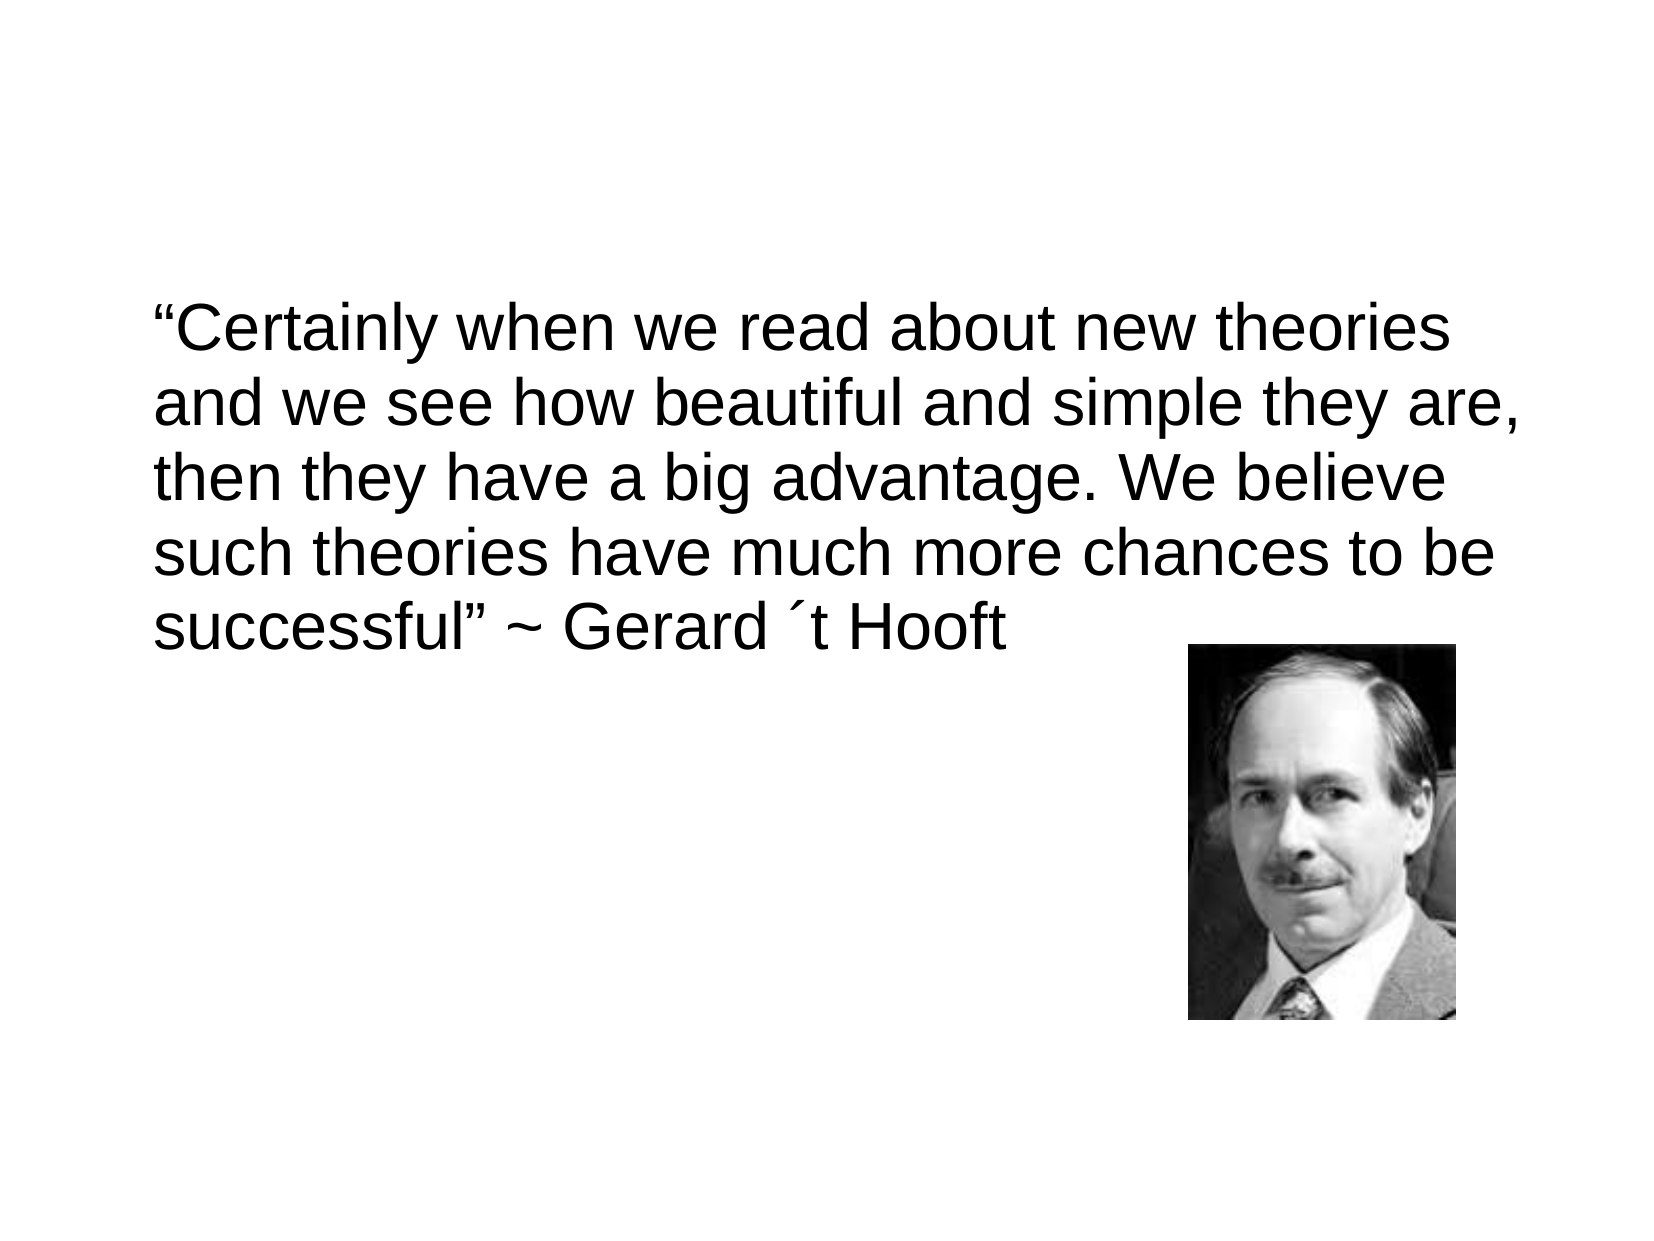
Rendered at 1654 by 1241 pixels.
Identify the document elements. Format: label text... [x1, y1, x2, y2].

picture [1188, 644, 1456, 1020]
list “Certainly when we read about new theories and we see how beautiful and simple they are, then they have a big advantage. We believe such theories have much more chances to be successful” ~ Gerard ´t Hooft [82, 290, 1538, 1010]
